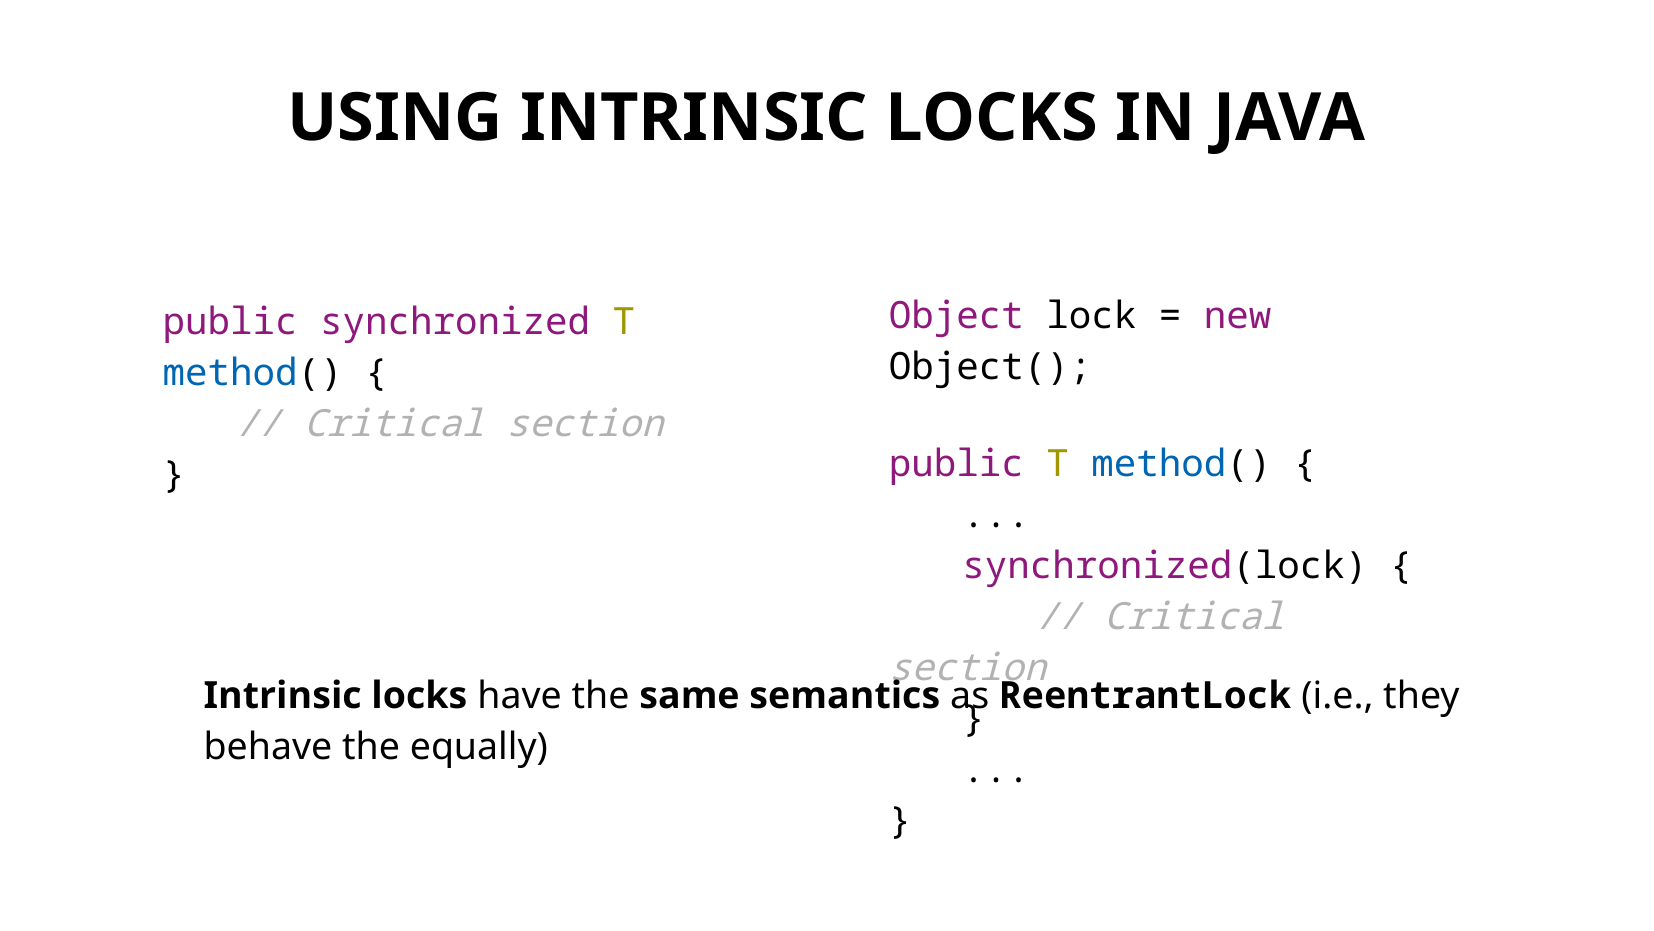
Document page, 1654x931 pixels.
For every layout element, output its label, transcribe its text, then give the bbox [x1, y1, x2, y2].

text_box Object lock = new Object(); public T method() { ... synchronized(lock) { // Critical section } ... } [874, 236, 1465, 620]
text_box public synchronized T method() { // Critical section } [147, 242, 780, 467]
title USING INTRINSIC LOCKS IN JAVA [82, 36, 1571, 193]
text_box Intrinsic locks have the same semantics as ReentrantLock (i.e., they behave the equally) [188, 661, 1536, 768]
